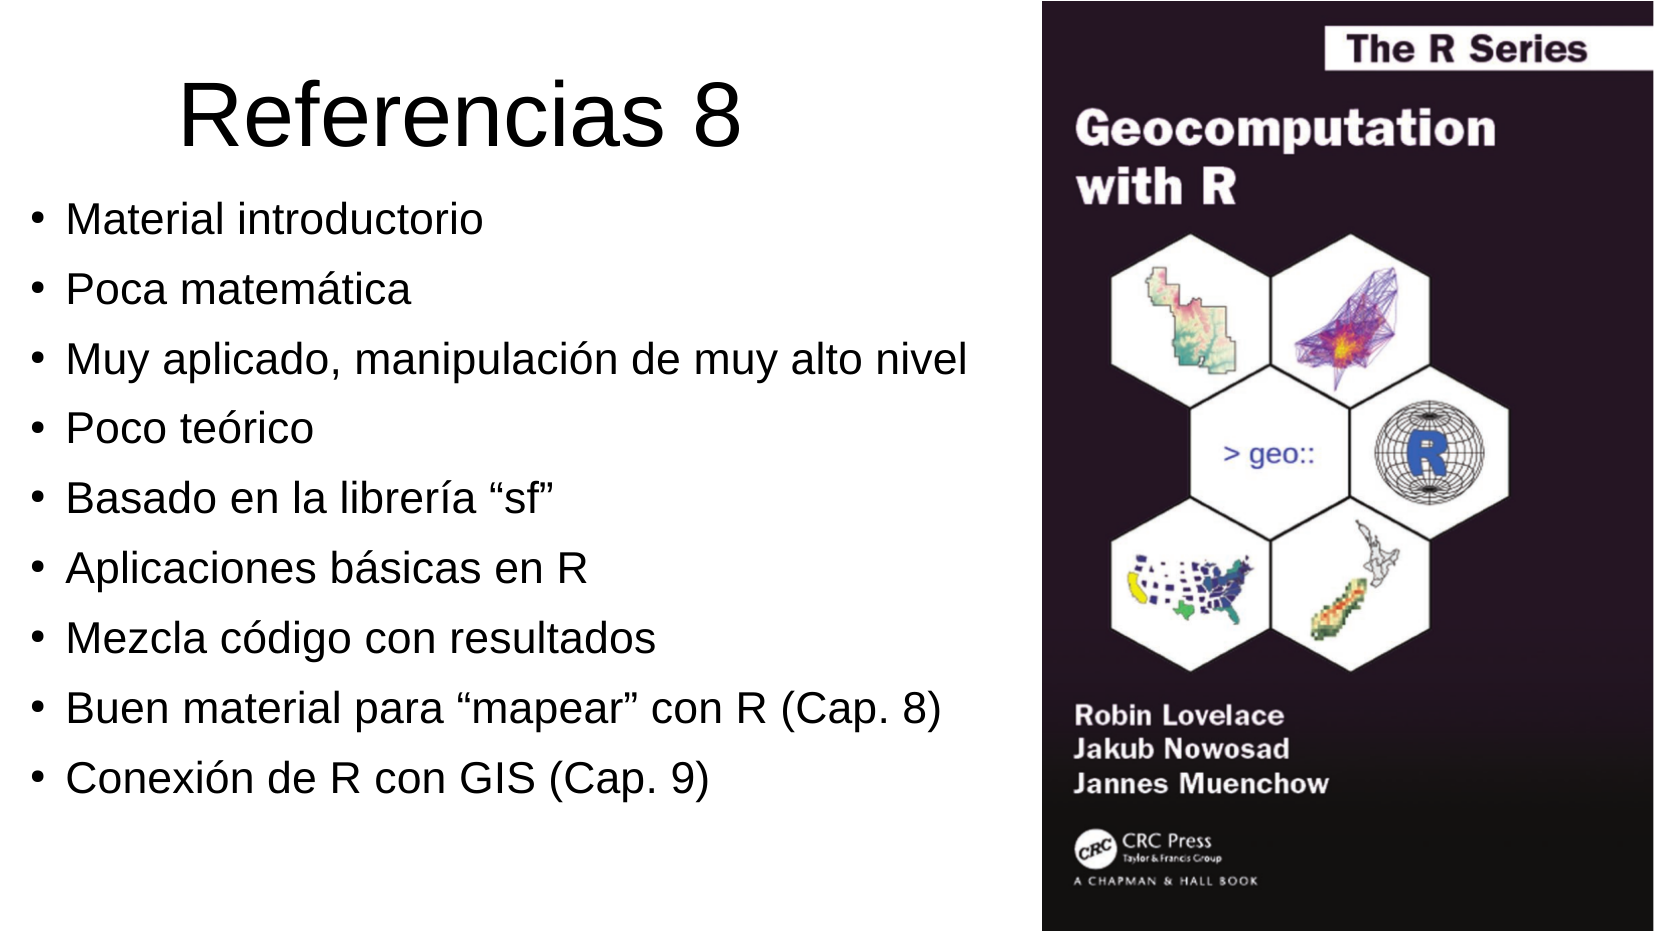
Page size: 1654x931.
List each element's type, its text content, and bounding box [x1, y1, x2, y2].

title Referencias 8 [0, 37, 1042, 193]
picture [1042, 1, 1654, 931]
list Material introductorio Poca matemática Muy aplicado, manipulación de muy alto nivel Poco teórico Basado en la librería “sf” Aplicaciones básicas en R Mezcla código con resultados Buen material para “mapear” con R (Cap. 8) Conexión de R con GIS (Cap. 9) [17, 194, 976, 857]
